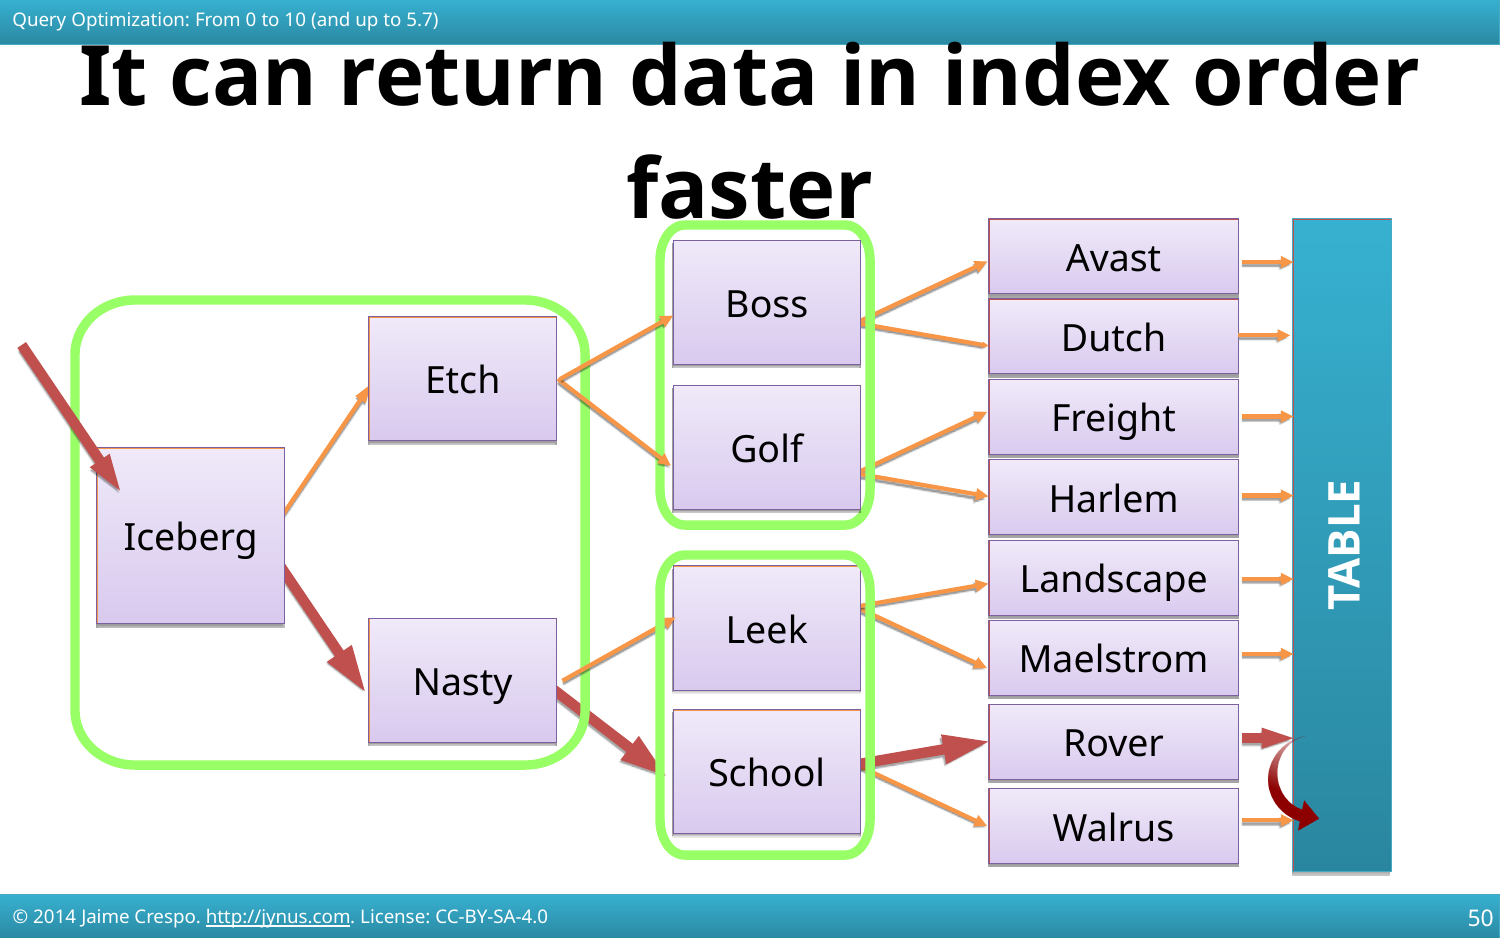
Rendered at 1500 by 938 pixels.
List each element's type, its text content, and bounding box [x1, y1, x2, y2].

text_box TABLE [1292, 218, 1392, 872]
text_box Nasty [368, 618, 557, 743]
text_box School [673, 709, 861, 834]
text_box Maelstrom [988, 620, 1239, 696]
text_box Rover [988, 704, 1239, 780]
text_box Freight [988, 379, 1239, 455]
text_box Golf [673, 385, 861, 510]
text_box Walrus [988, 788, 1239, 864]
picture [1266, 735, 1321, 832]
text_box Avast [988, 218, 1239, 294]
title It can return data in index order faster [75, 36, 1425, 224]
text_box Dutch [988, 298, 1239, 374]
text_box Harlem [988, 459, 1239, 535]
text_box Leek [673, 565, 861, 691]
text_box Iceberg [96, 447, 285, 624]
text_box Etch [368, 316, 557, 441]
text_box Boss [673, 240, 861, 365]
text_box Landscape [988, 540, 1239, 616]
